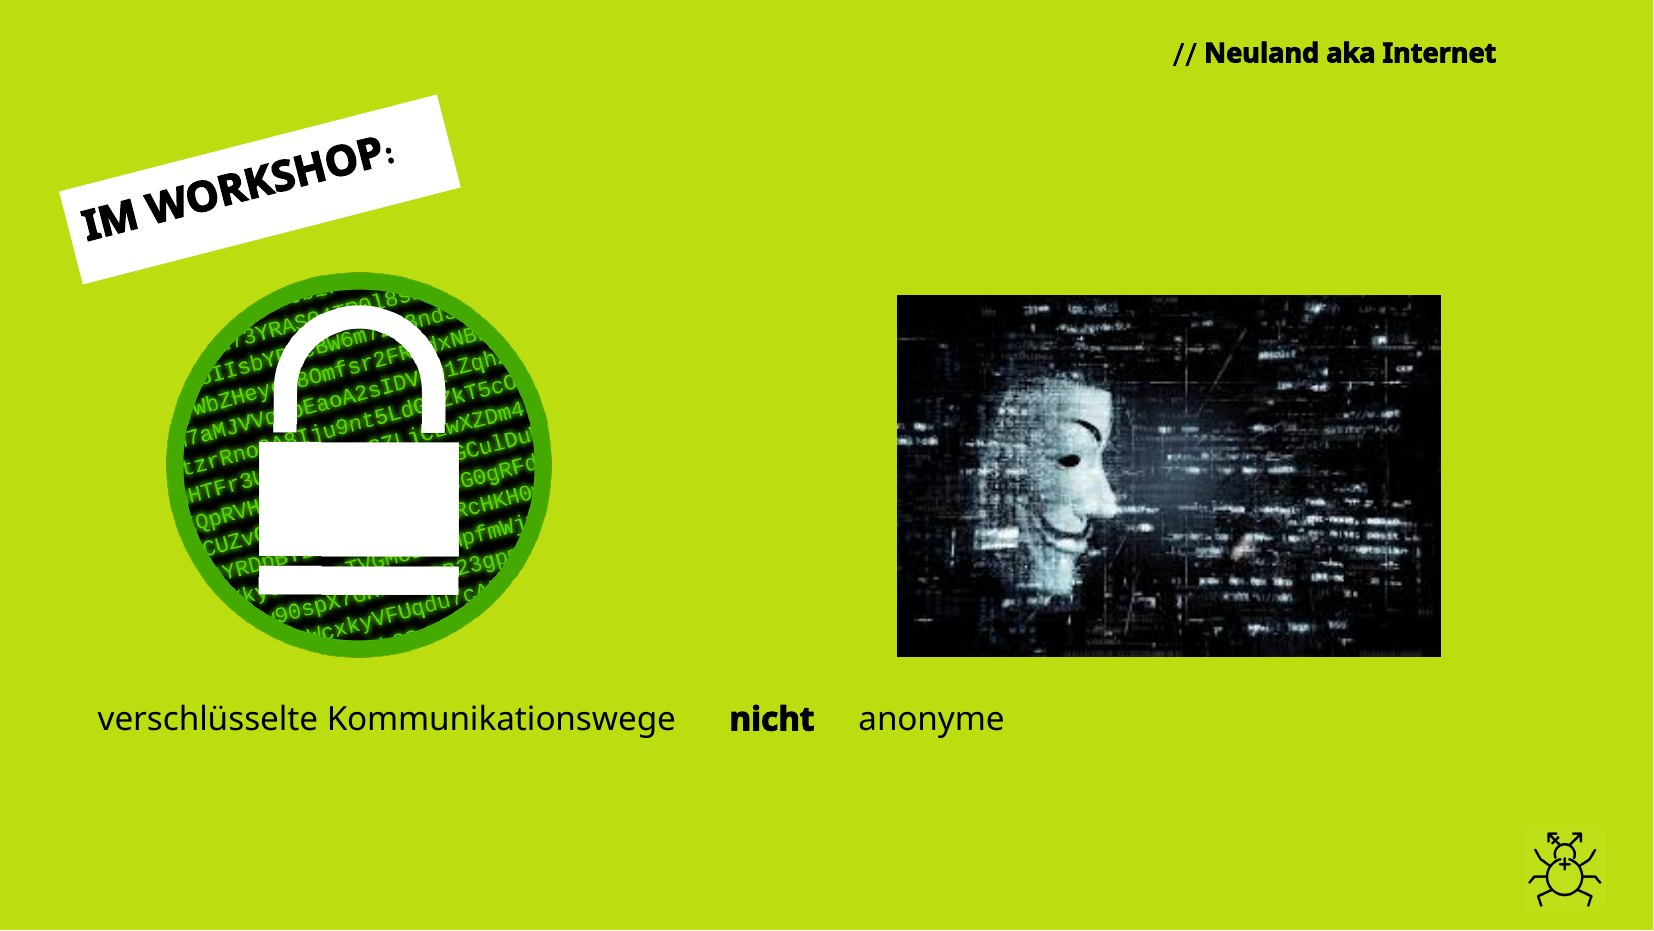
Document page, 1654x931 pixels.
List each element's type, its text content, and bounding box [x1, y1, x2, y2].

picture [897, 295, 1441, 657]
picture [1523, 826, 1607, 910]
text_box // Neuland aka Internet [1157, 24, 1630, 83]
text_box IM WORKSHOP: [59, 94, 461, 285]
text_box verschlüsselte Kommunikationswege nicht anonyme [82, 685, 1323, 863]
picture [165, 271, 552, 659]
